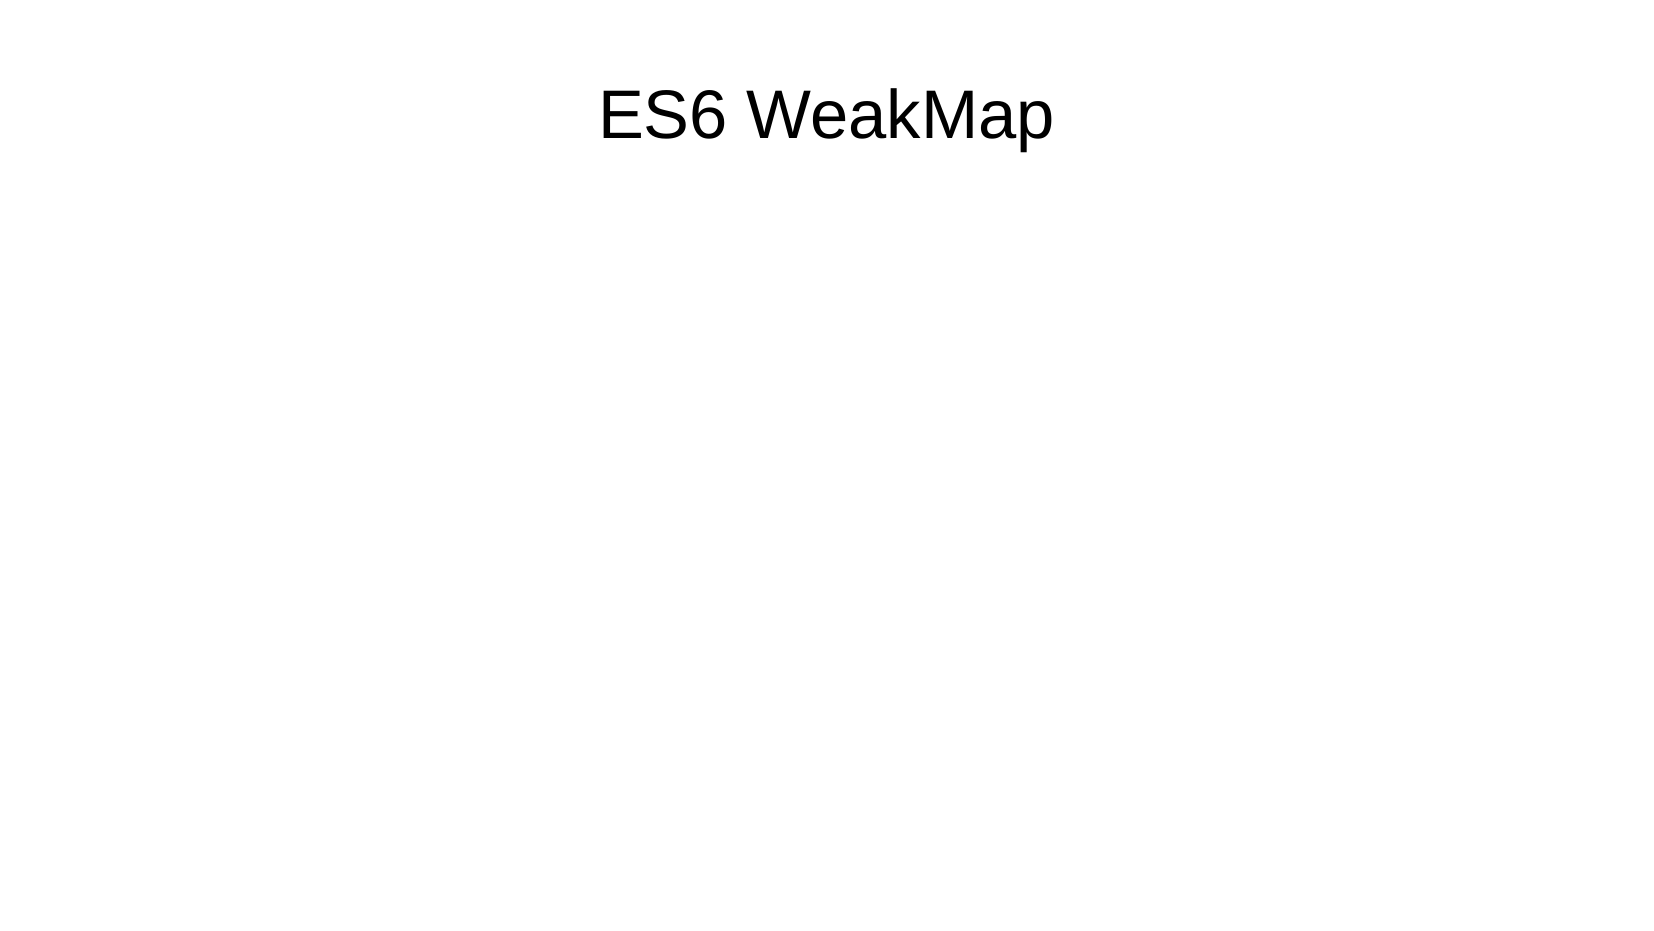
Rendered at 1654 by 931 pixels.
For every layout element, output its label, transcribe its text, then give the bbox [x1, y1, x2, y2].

title ES6 WeakMap [82, 37, 1571, 193]
